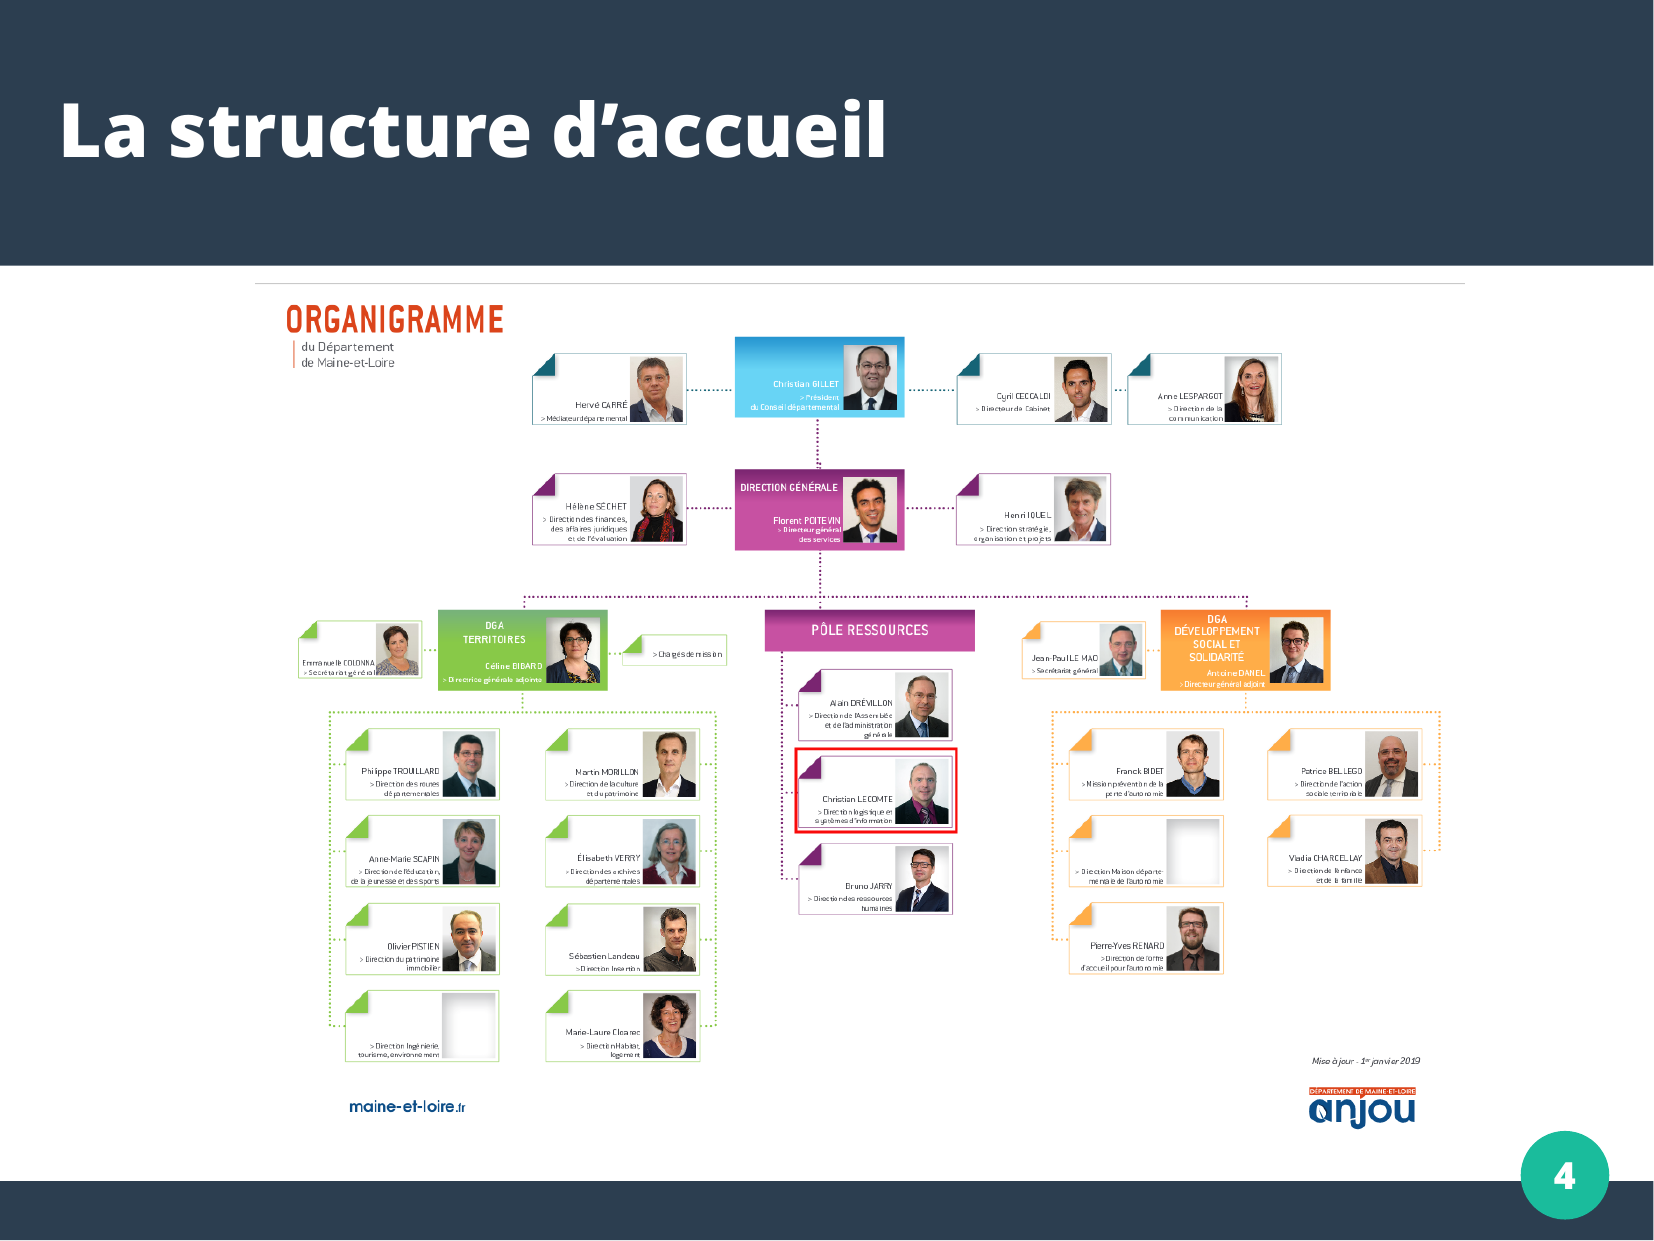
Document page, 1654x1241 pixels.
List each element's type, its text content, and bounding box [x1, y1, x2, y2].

picture [255, 283, 1465, 1141]
title La structure d’accueil [59, 49, 1595, 207]
